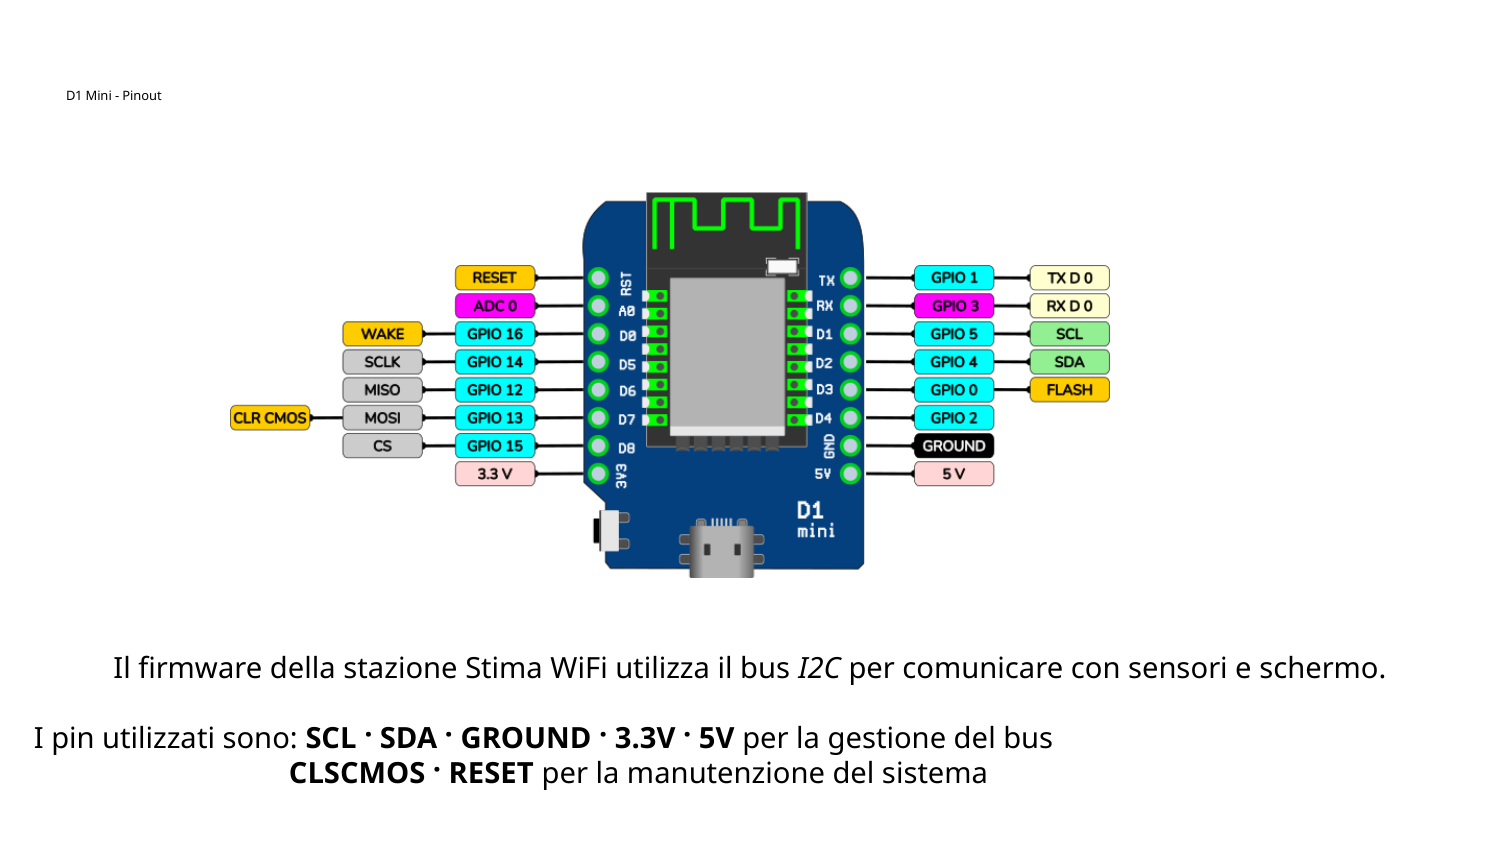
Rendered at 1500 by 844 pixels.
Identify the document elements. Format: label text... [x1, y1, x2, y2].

picture [230, 192, 1110, 578]
text_box Il firmware della stazione Stima WiFi utilizza il bus I2C per comunicare con sensori e schermo. I pin utilizzati sono: SCL · SDA · GROUND · 3.3V · 5V per la gestione del bus CLSCMOS · RESET per la manutenzione del sistema [18, 634, 1482, 805]
title D1 Mini - Pinout [51, 72, 1449, 167]
